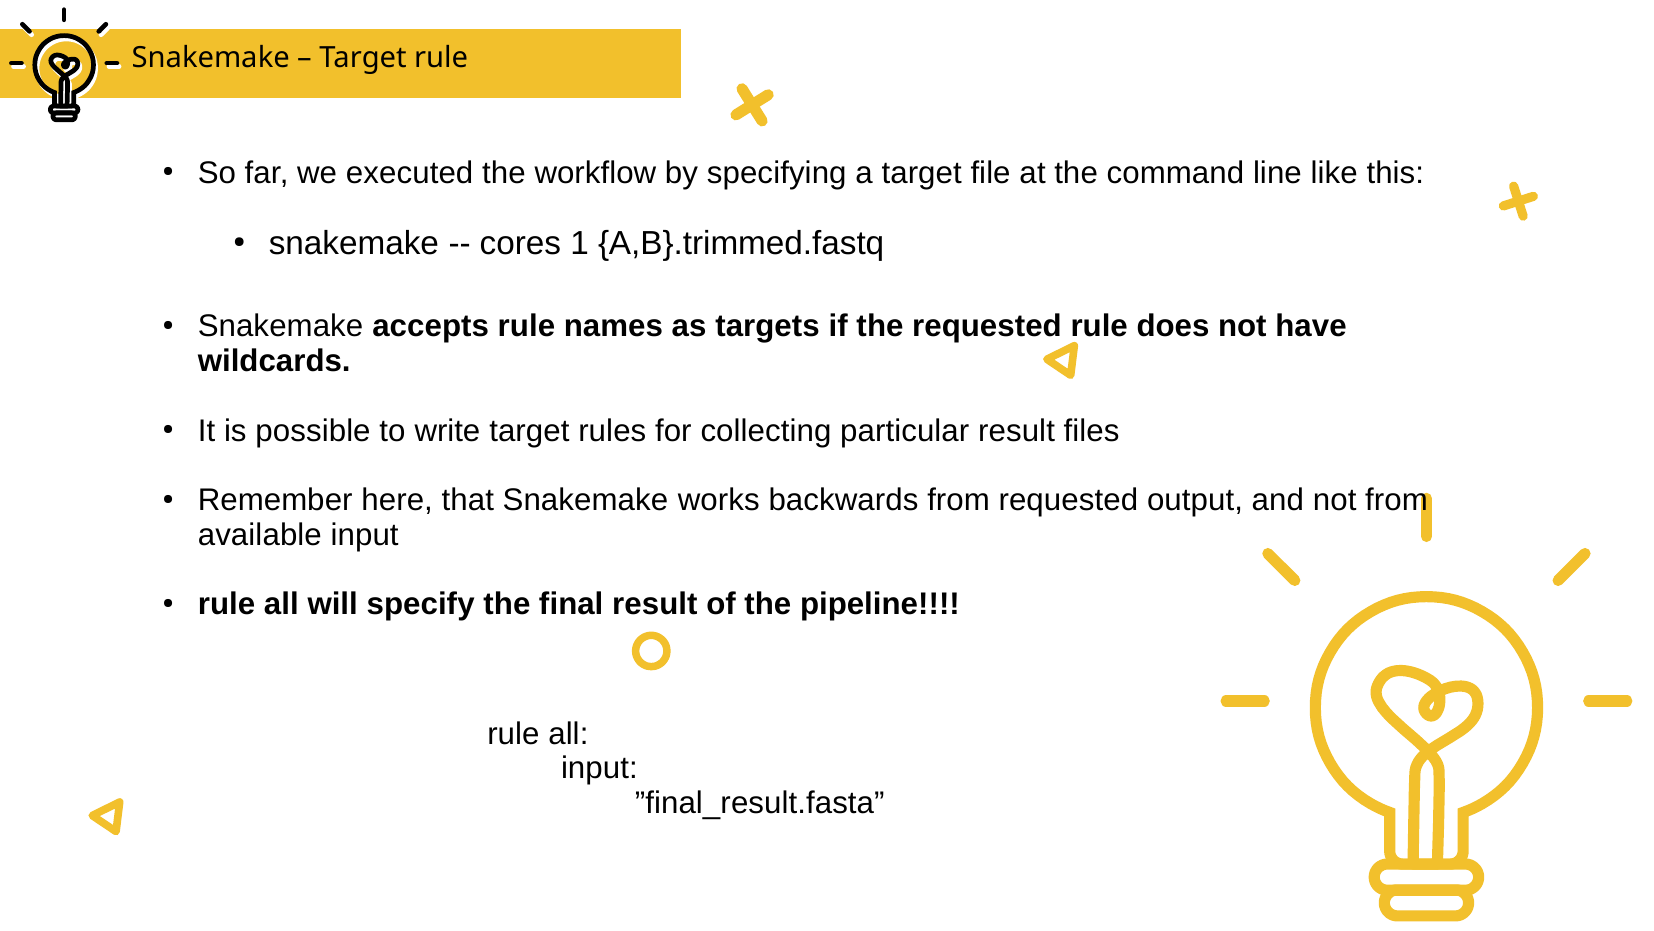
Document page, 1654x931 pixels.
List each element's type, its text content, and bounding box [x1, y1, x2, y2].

text_box rule all: input: ”final_result.fasta” [472, 708, 975, 863]
text_box Snakemake accepts rule names as targets if the requested rule does not have wildcards. It is possible to write target rules for collecting particular result files Remember here, that Snakemake works backwards from requested output, and not from available input rule all will specify the final result of the pipeline!!!! [147, 301, 1477, 699]
text_box So far, we executed the workflow by specifying a target file at the command line like this: snakemake -- cores 1 {A,B}.trimmed.fastq [147, 147, 1565, 302]
title Snakemake – Target rule [131, 16, 578, 97]
